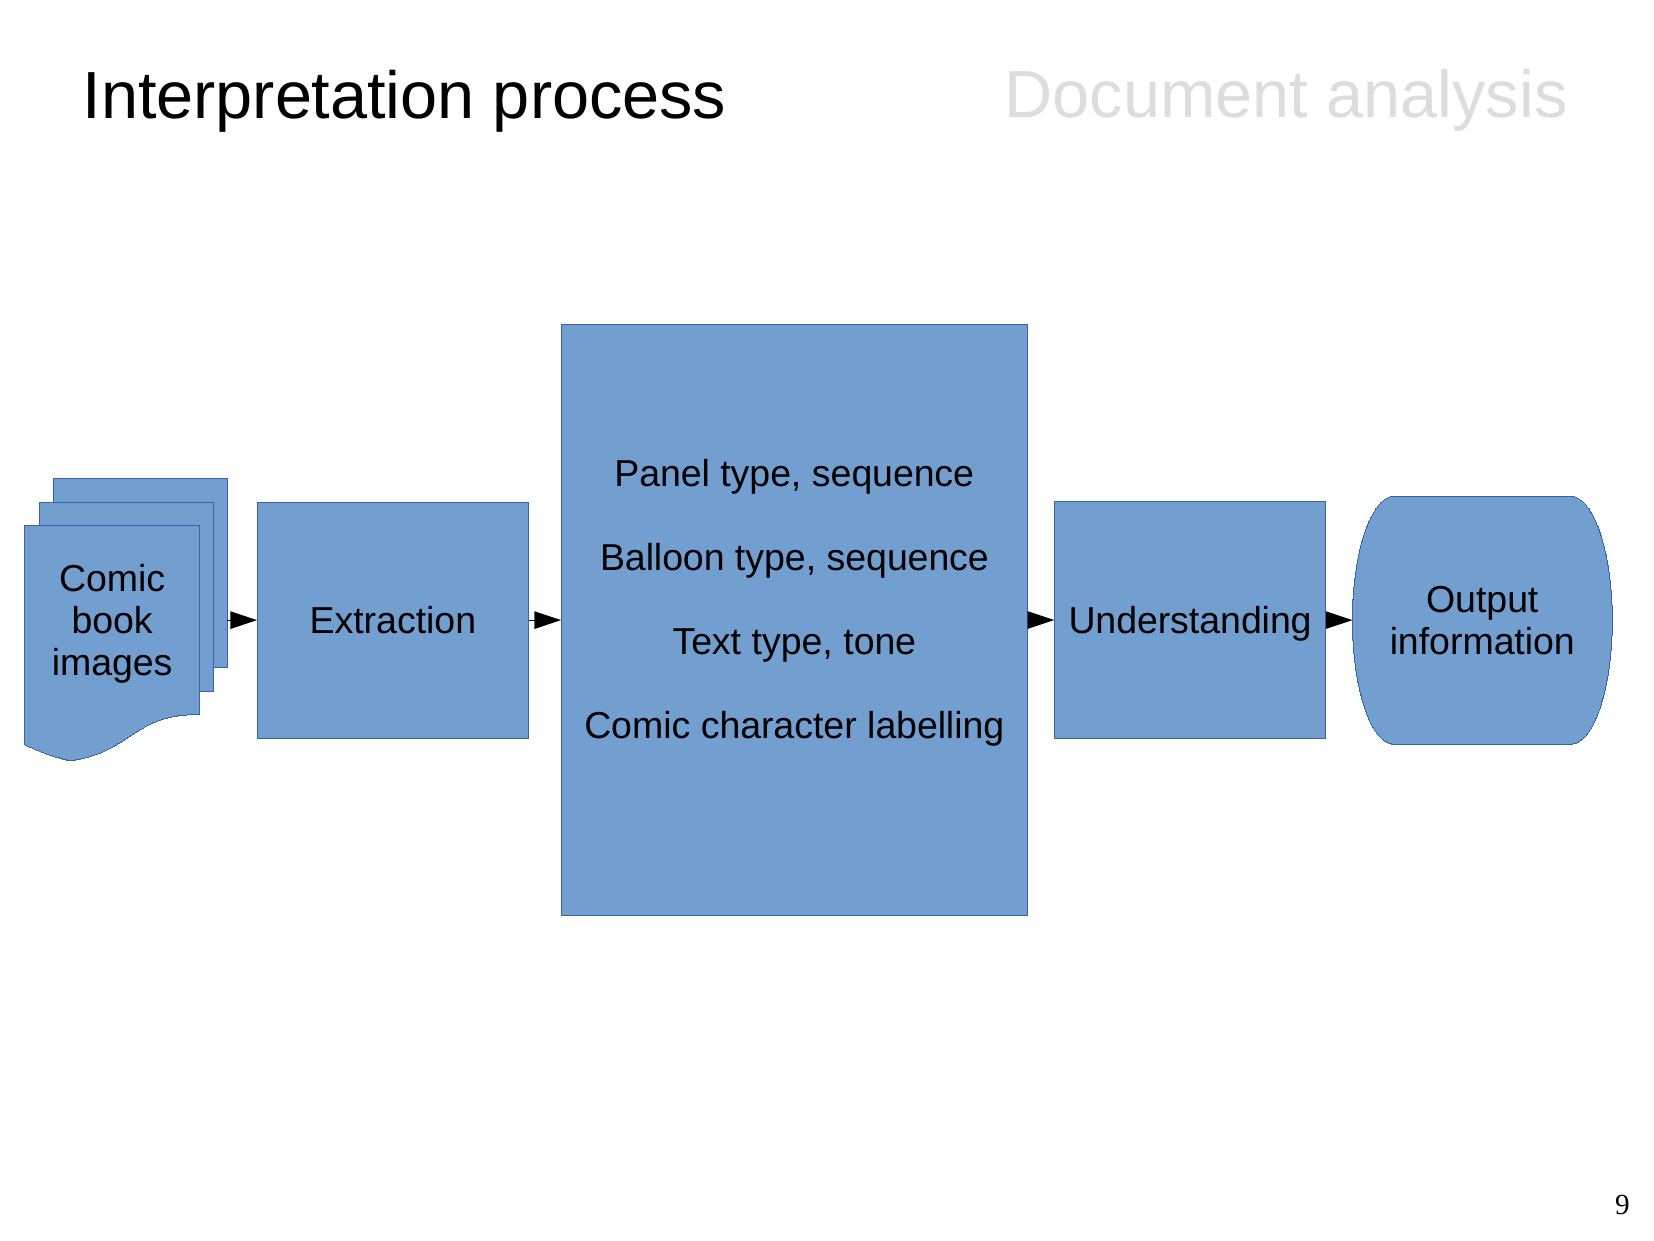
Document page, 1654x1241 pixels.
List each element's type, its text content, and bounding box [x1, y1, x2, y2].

title Interpretation process [82, 49, 1571, 142]
text_box Panel type, sequence Balloon type, sequence Text type, tone Comic character labelling [561, 324, 1028, 916]
text_box Extraction [257, 502, 529, 739]
text_box Output information [1352, 496, 1613, 745]
text_box Understanding [1054, 501, 1326, 739]
text_box Comic book images [24, 478, 228, 761]
